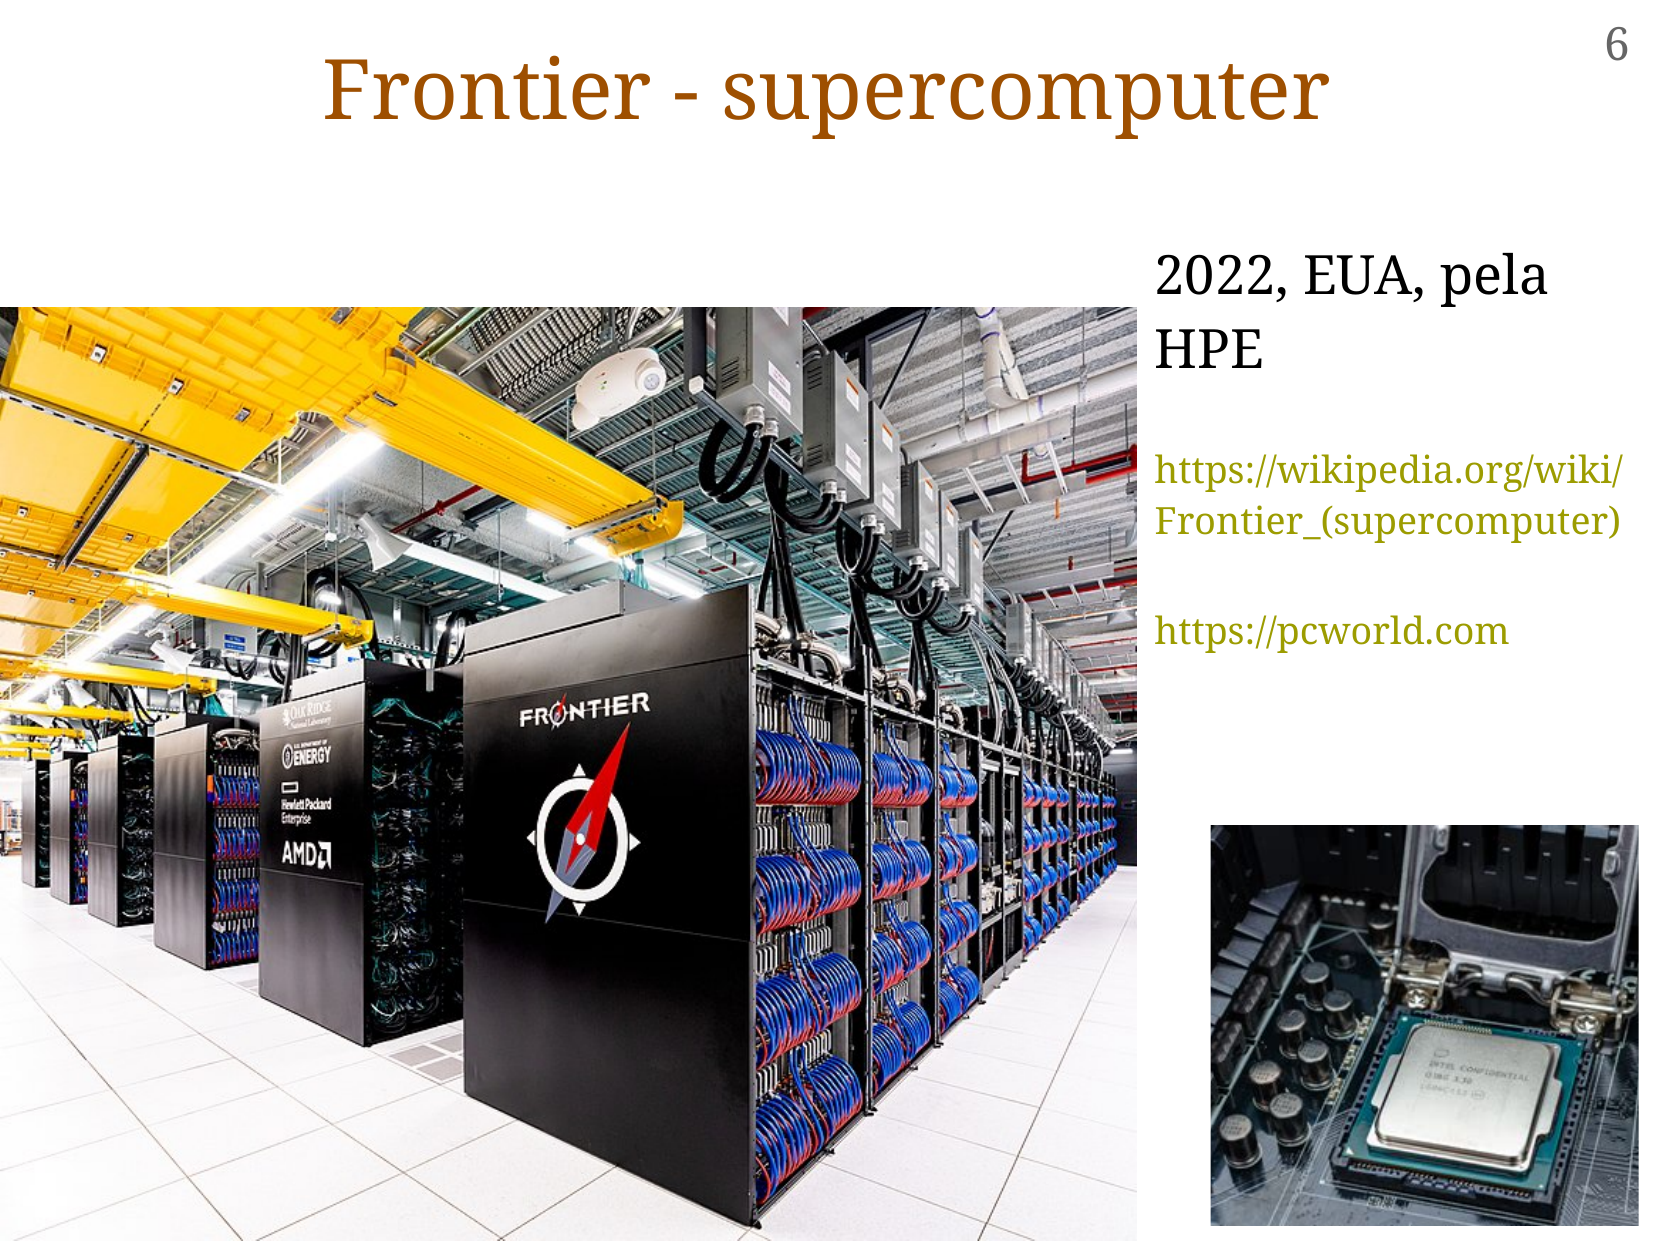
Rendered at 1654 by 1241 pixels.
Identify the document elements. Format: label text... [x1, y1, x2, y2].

picture [0, 307, 1137, 1241]
list 2022, EUA, pela HPE https://wikipedia.org/wiki/Frontier_(supercomputer) https://pcworld.com [1151, 236, 1654, 1211]
picture [1210, 812, 1639, 1226]
title Frontier - supercomputer [59, 29, 1595, 148]
